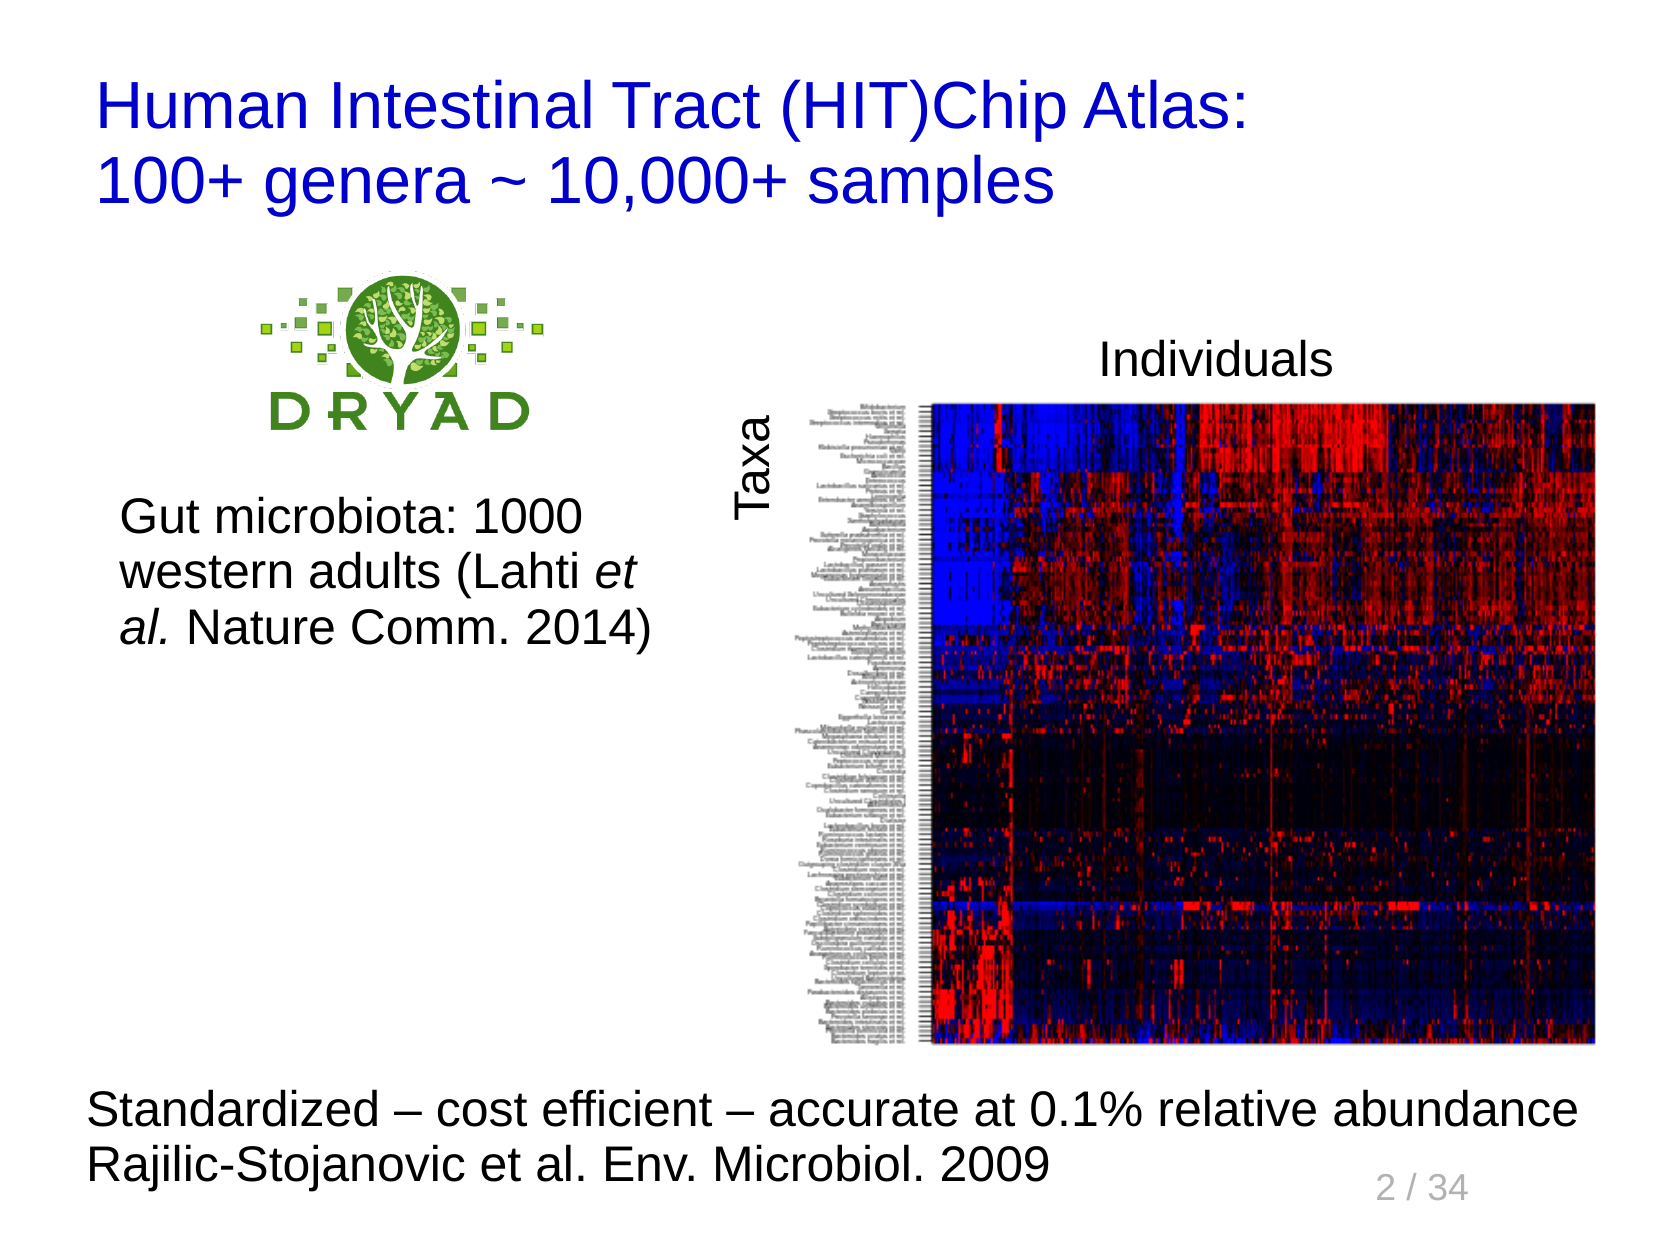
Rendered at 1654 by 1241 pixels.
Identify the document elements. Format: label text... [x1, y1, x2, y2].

text_box Human Intestinal Tract (HIT)Chip Atlas: 100+ genera ~ 10,000+ samples [80, 60, 1558, 244]
picture [225, 261, 556, 437]
text_box Taxa [716, 375, 845, 537]
picture [750, 329, 1621, 1159]
text_box Gut microbiota: 1000 western adults (Lahti et al. Nature Comm. 2014) [104, 480, 705, 669]
text_box Individuals [1083, 323, 1480, 395]
text_box <number> / 34 [1360, 1159, 1654, 1220]
text_box Standardized – cost efficient – accurate at 0.1% relative abundance Rajilic-Stojanovic et al. Env. Microbiol. 2009 [71, 1073, 1601, 1218]
